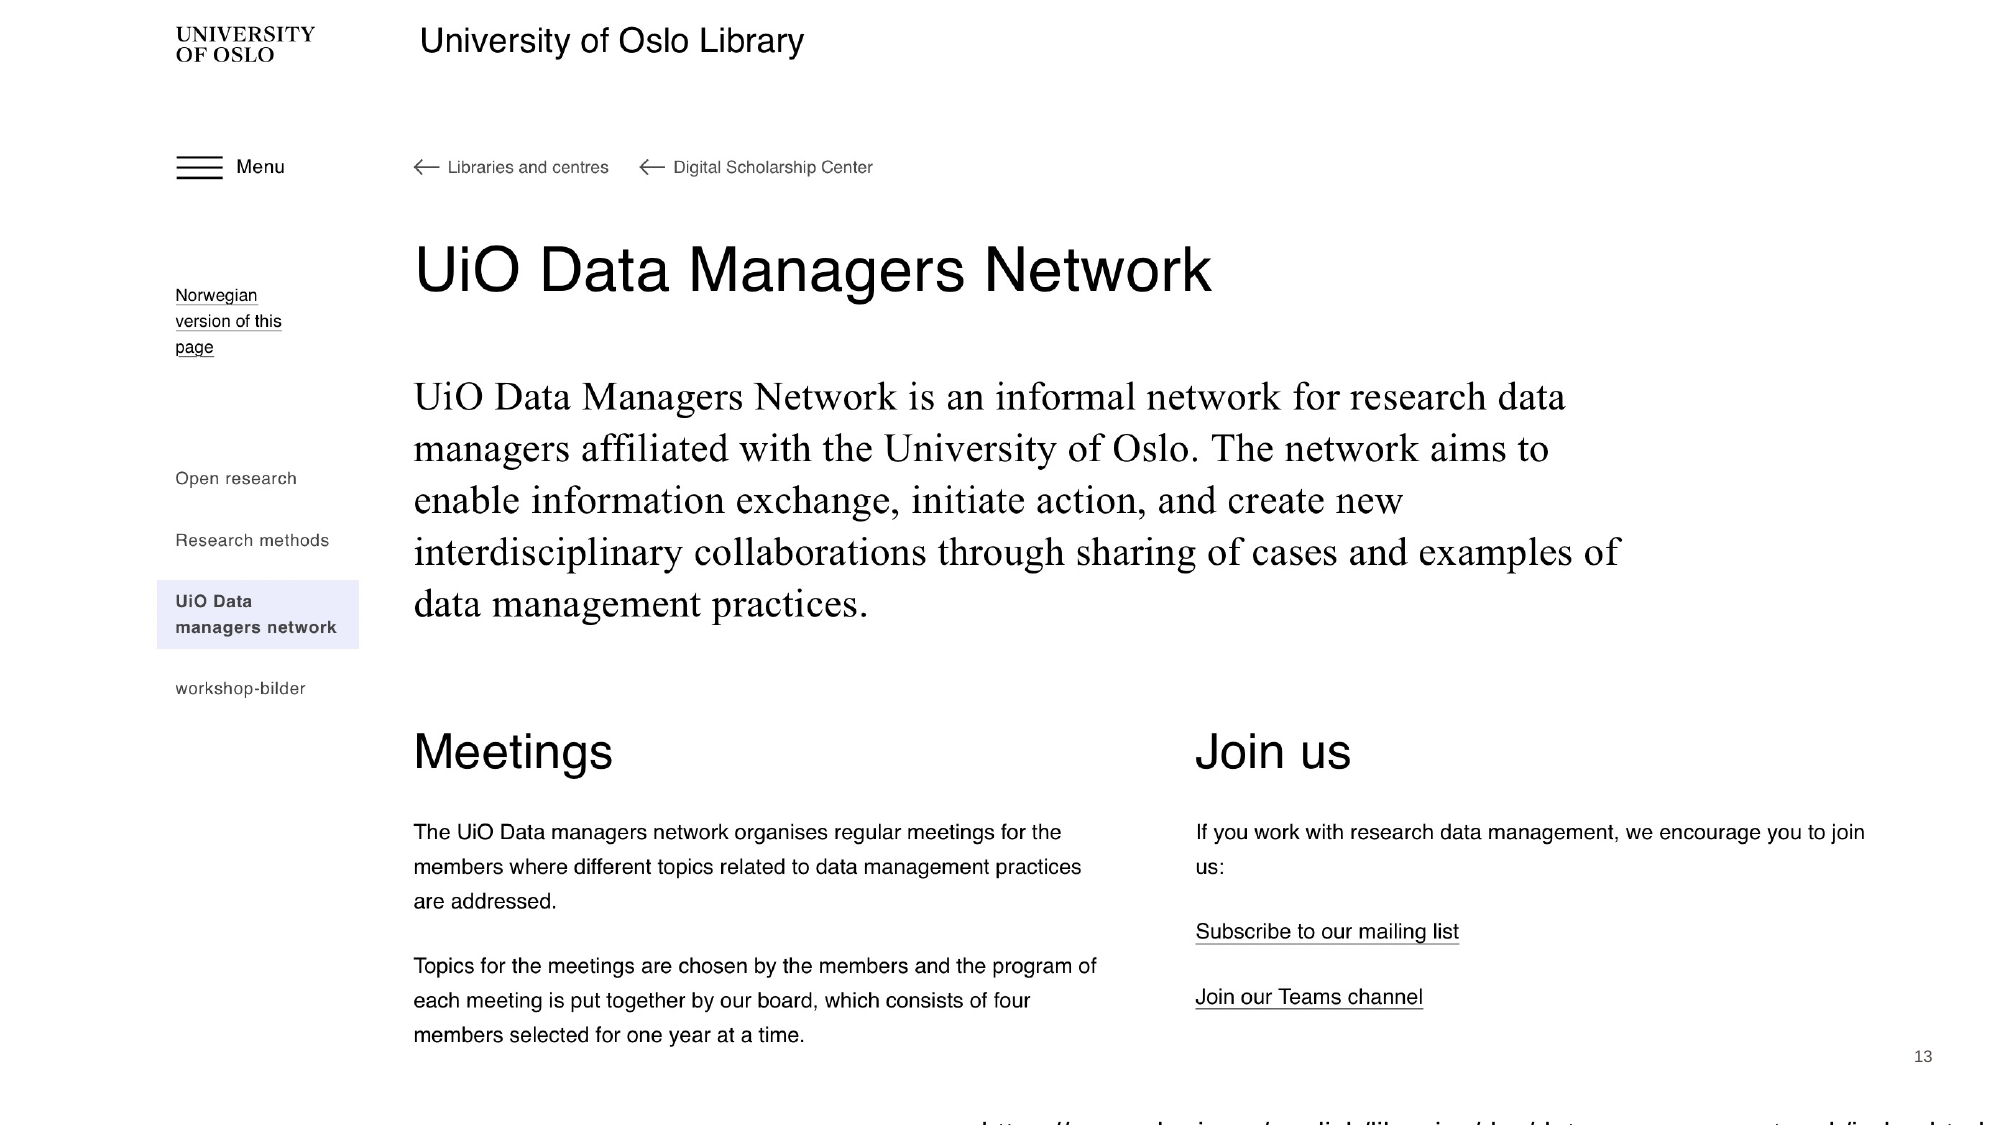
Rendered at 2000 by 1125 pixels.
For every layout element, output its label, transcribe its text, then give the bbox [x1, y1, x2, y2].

text_box https://www.ub.uio.no/english/libraries/dsc/data-managers-network/index.html [981, 1117, 1987, 1125]
picture [0, 0, 2000, 1125]
text_box 13 [1914, 1047, 1933, 1067]
